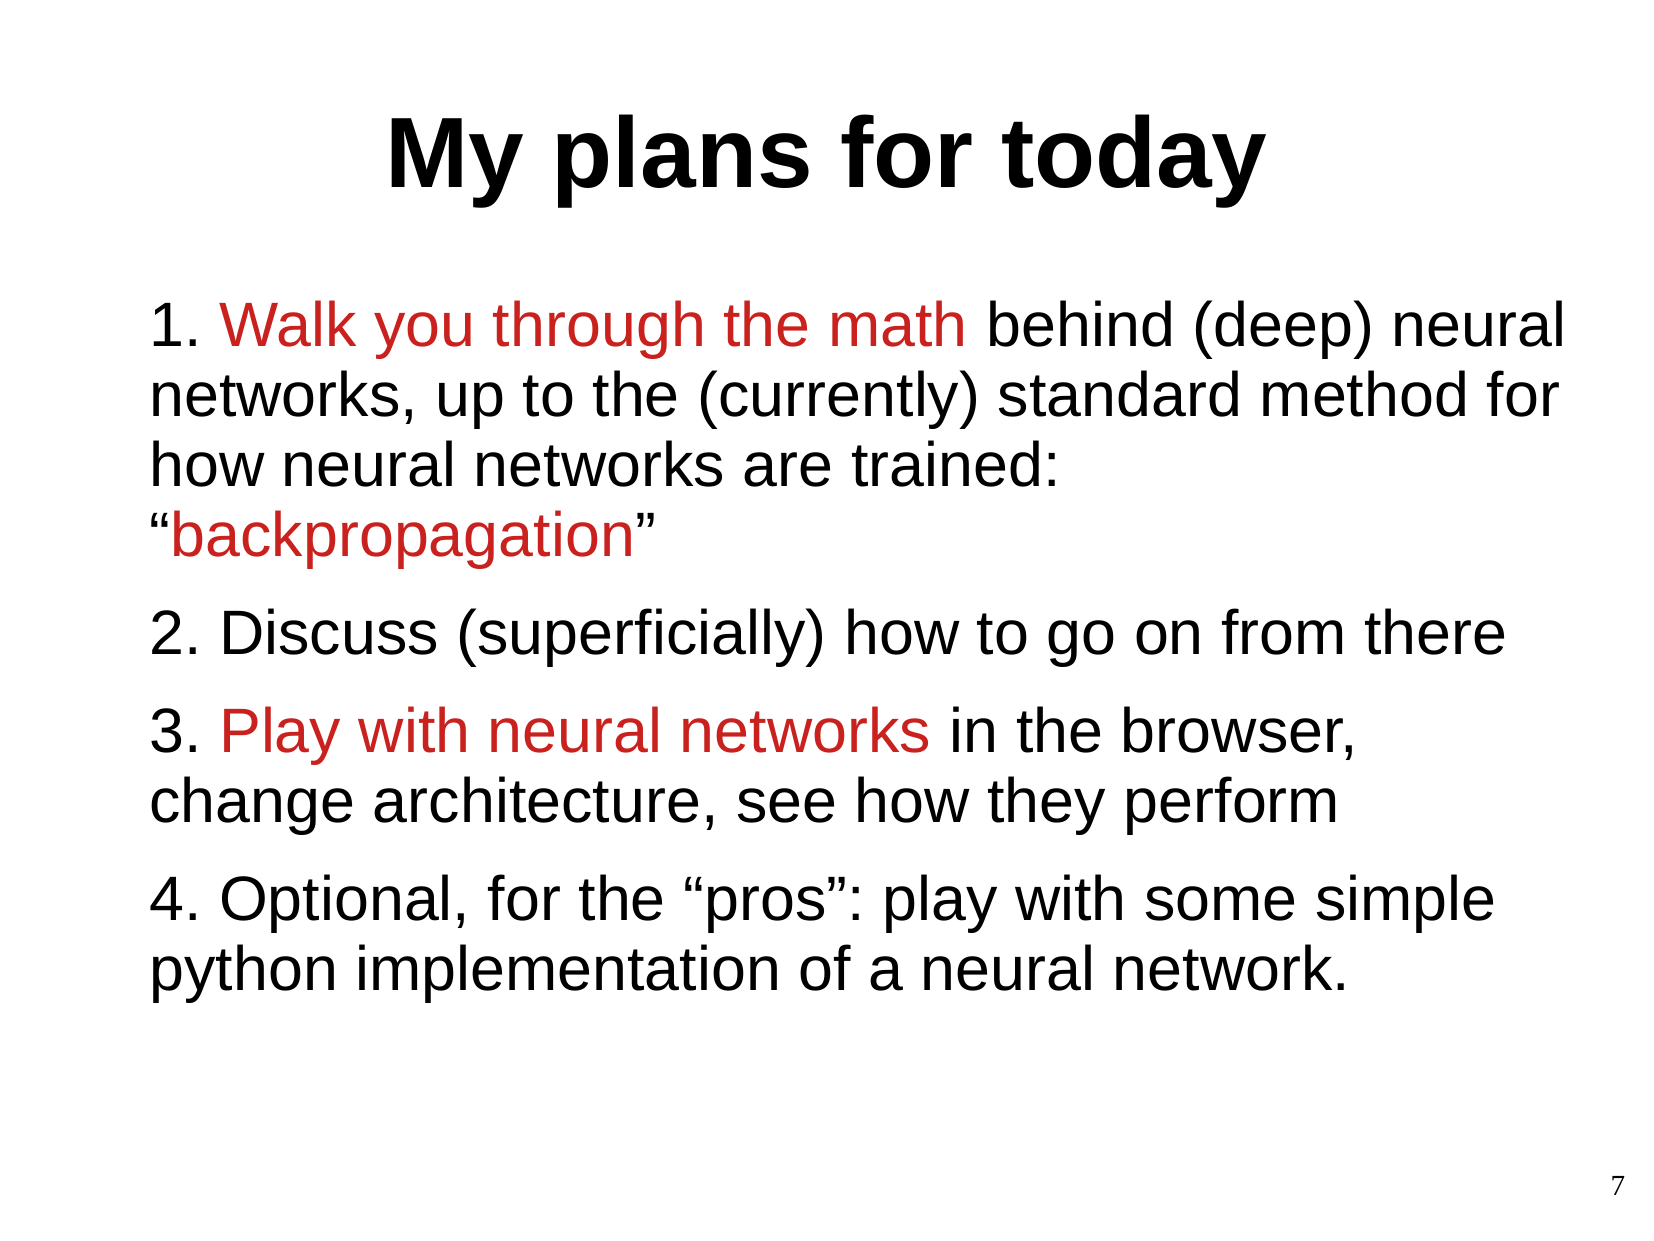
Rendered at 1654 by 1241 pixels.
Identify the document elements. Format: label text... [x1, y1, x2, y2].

title My plans for today [82, 49, 1571, 257]
list 1. Walk you through the math behind (deep) neural networks, up to the (currently) standard method for how neural networks are trained: “backpropagation” 2. Discuss (superficially) how to go on from there 3. Play with neural networks in the browser, change architecture, see how they perform 4. Optional, for the “pros”: play with some simple python implementation of a neural network. [82, 290, 1571, 1010]
